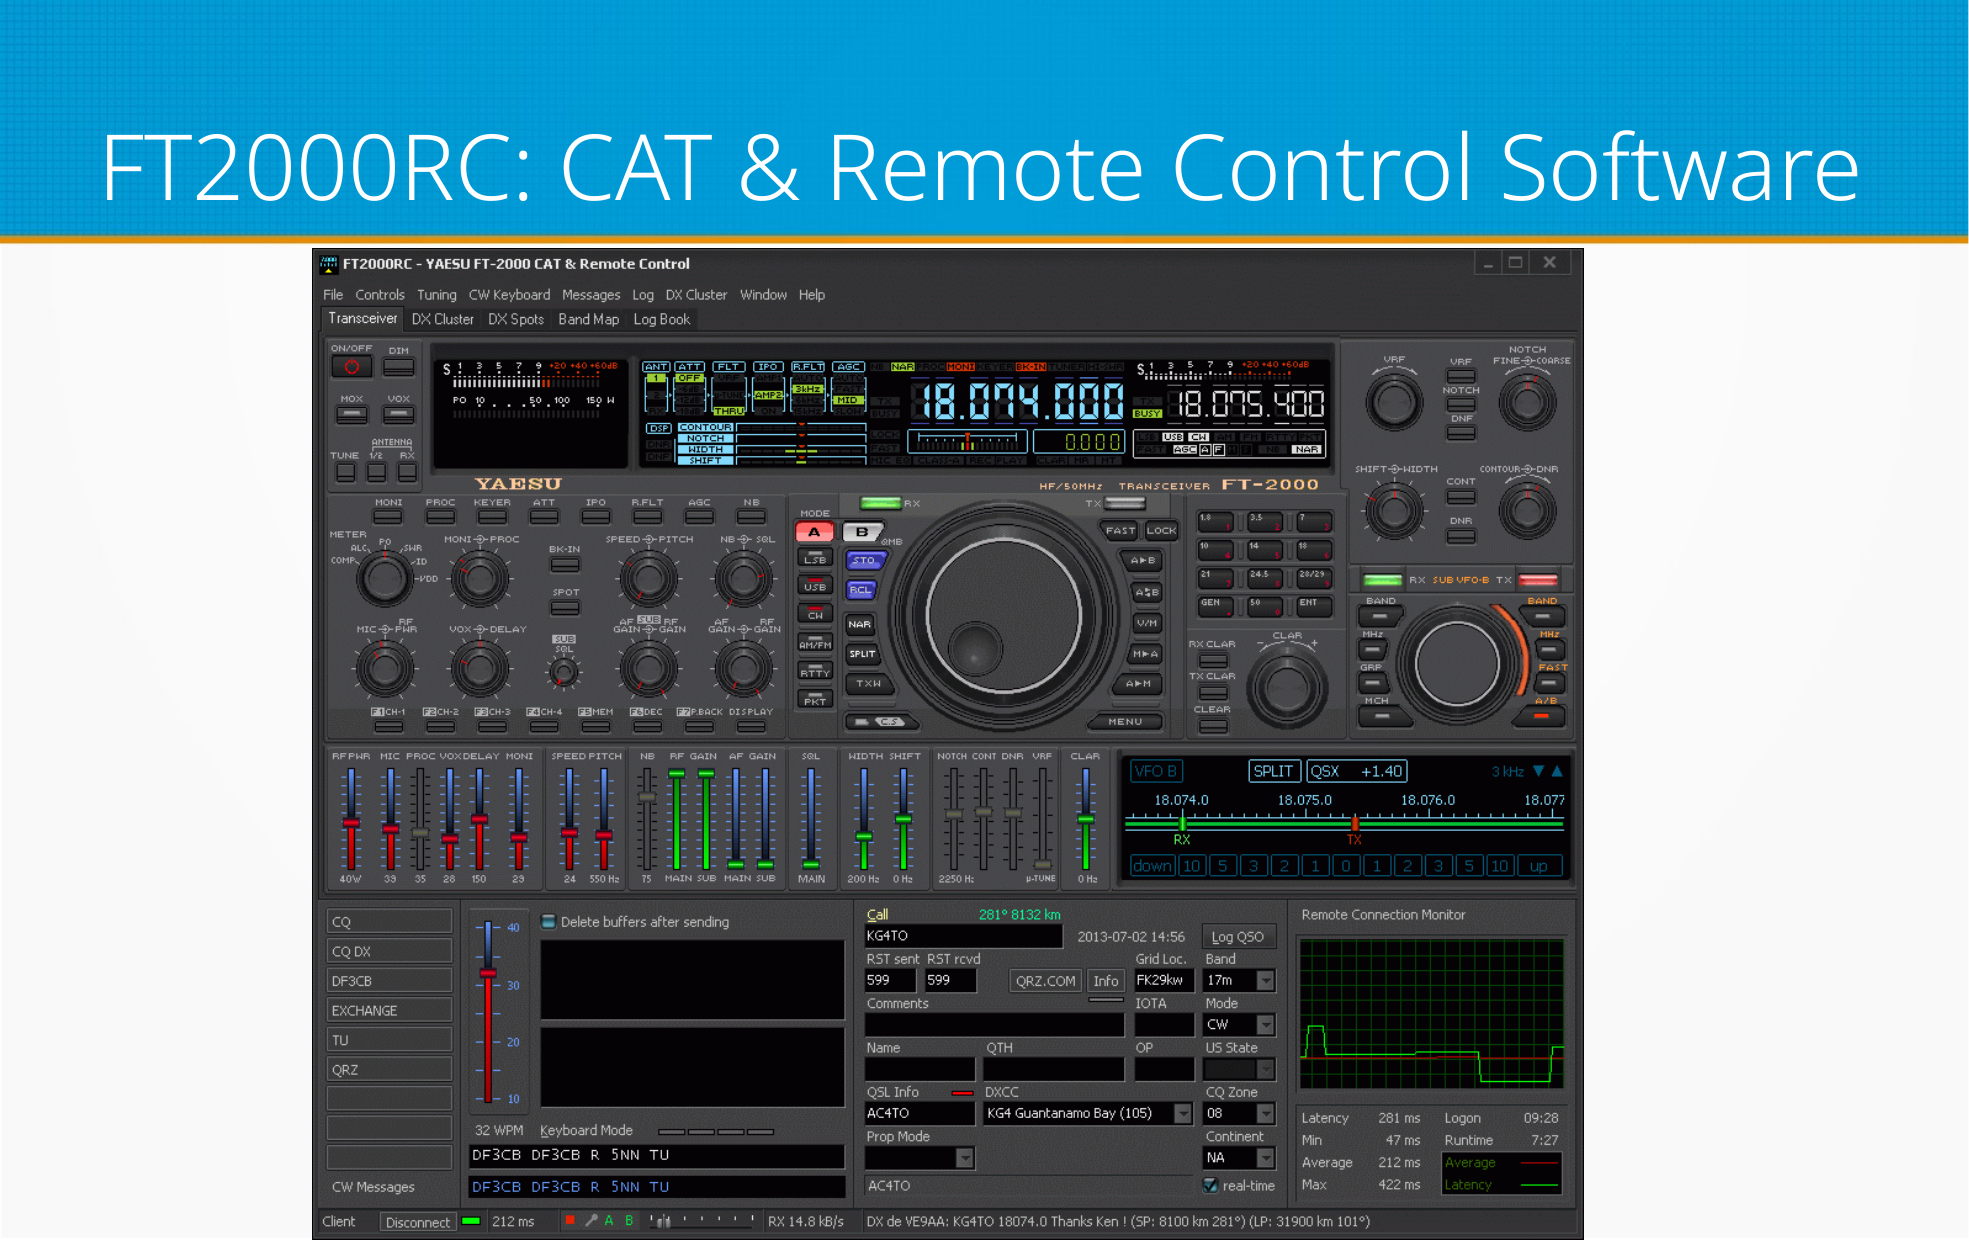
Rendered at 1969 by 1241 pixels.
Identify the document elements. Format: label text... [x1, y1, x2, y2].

picture [0, 233, 1969, 1241]
title FT2000RC: CAT & Remote Control Software [98, 19, 1870, 227]
